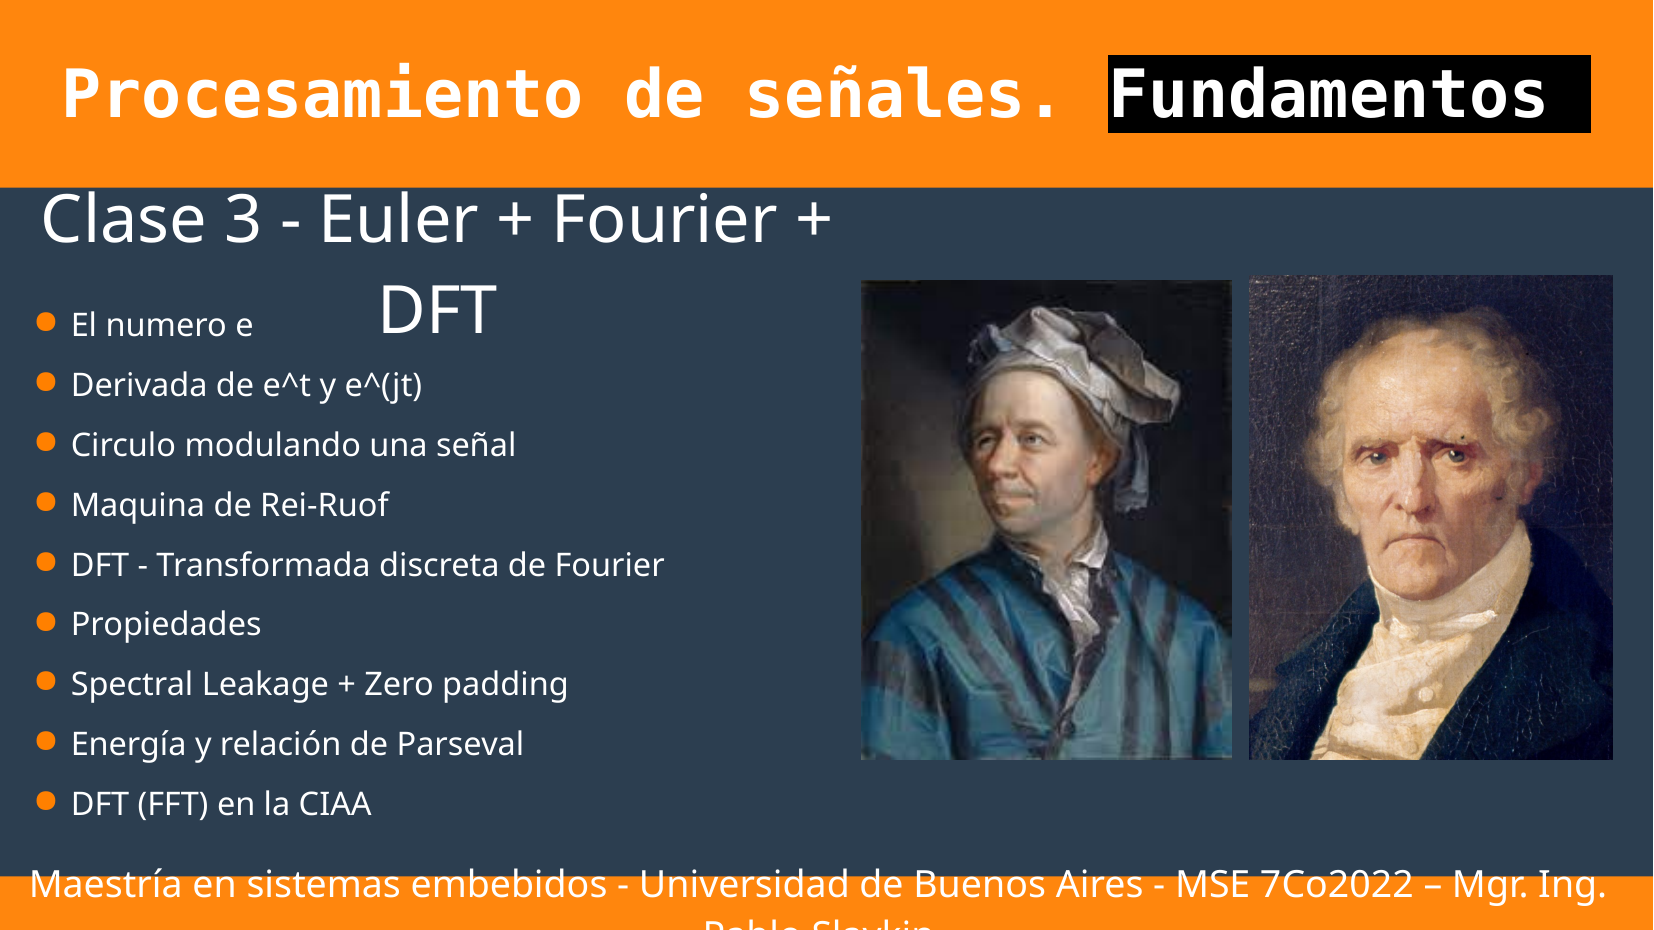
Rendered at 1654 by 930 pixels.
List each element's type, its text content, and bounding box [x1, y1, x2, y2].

list El numero e Derivada de e^t y e^(jt) Circulo modulando una señal Maquina de Rei-Ruof DFT - Transformada discreta de Fourier Propiedades Spectral Leakage + Zero padding Energía y relación de Parseval DFT (FFT) en la CIAA [20, 302, 901, 833]
picture [861, 280, 1232, 760]
picture [1249, 275, 1613, 760]
title Procesamiento de señales. Fundamentos [58, 16, 1594, 135]
text_box Clase 3 - Euler + Fourier + DFT [0, 159, 879, 365]
